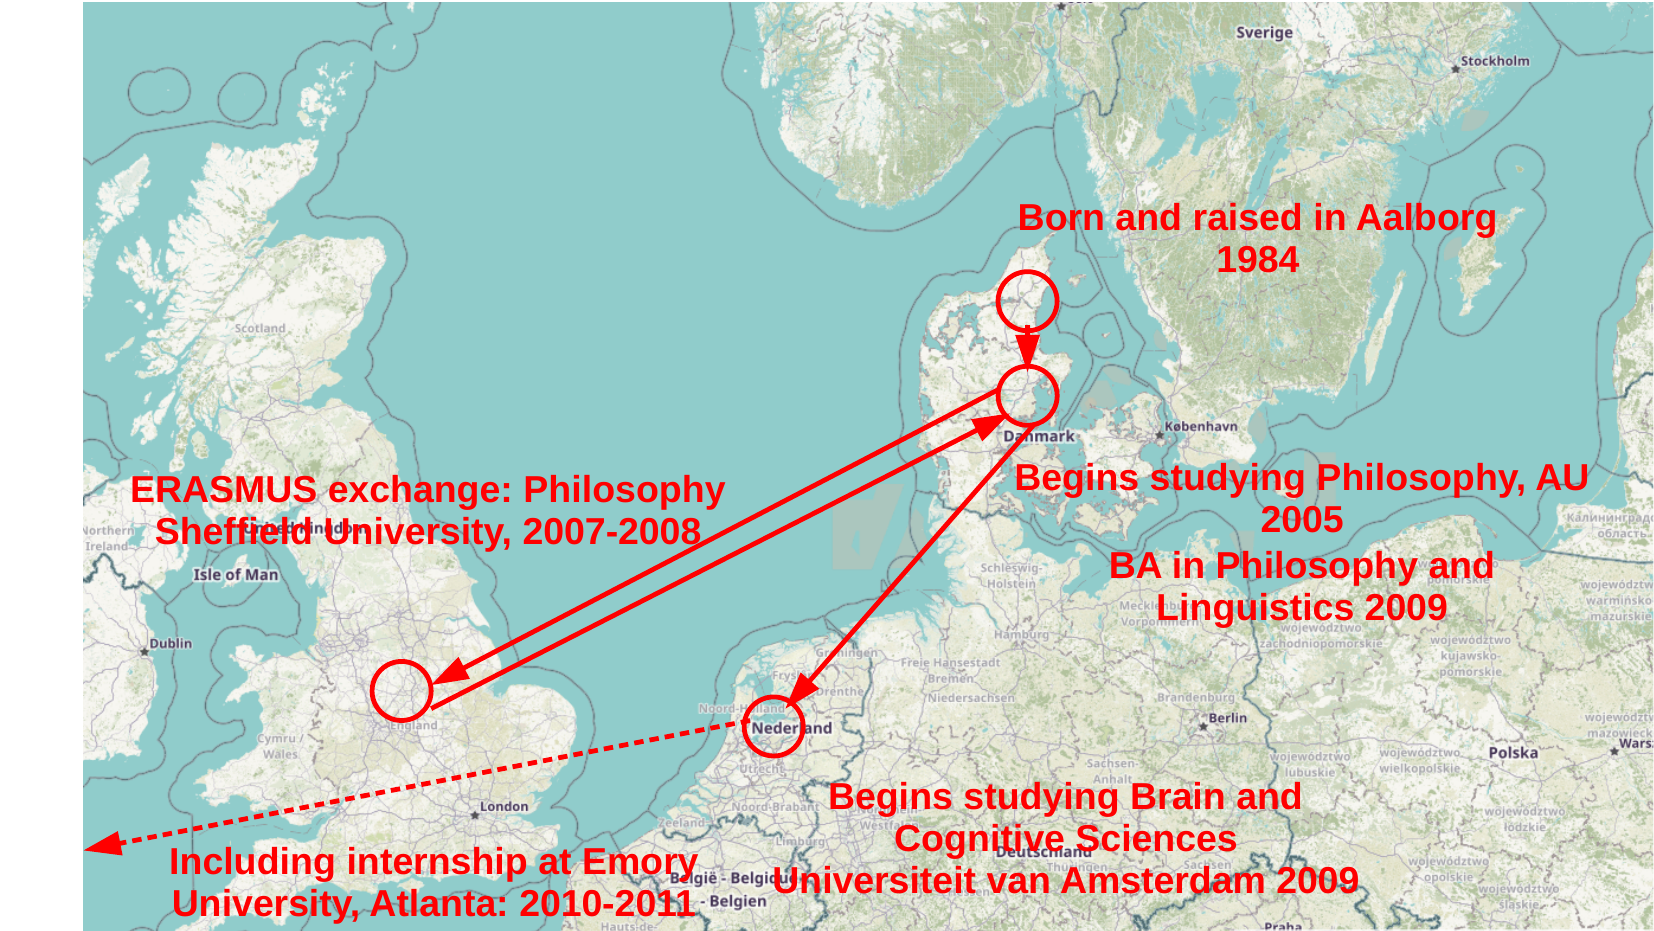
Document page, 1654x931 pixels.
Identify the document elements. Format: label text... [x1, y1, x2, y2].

text_box BA in Philosophy and Linguistics 2009 [992, 537, 1613, 637]
text_box Including internship at Emory University, Atlanta: 2010-2011 [124, 832, 745, 931]
text_box ERASMUS exchange: Philosophy Sheffield University, 2007-2008 [88, 460, 768, 560]
text_box Begins studying Philosophy, AU 2005 [992, 448, 1613, 537]
text_box Born and raised in Aalborg 1984 [986, 188, 1530, 288]
picture [83, 2, 1654, 931]
text_box Begins studying Brain and Cognitive Sciences Universiteit van Amsterdam 2009 [755, 767, 1376, 931]
